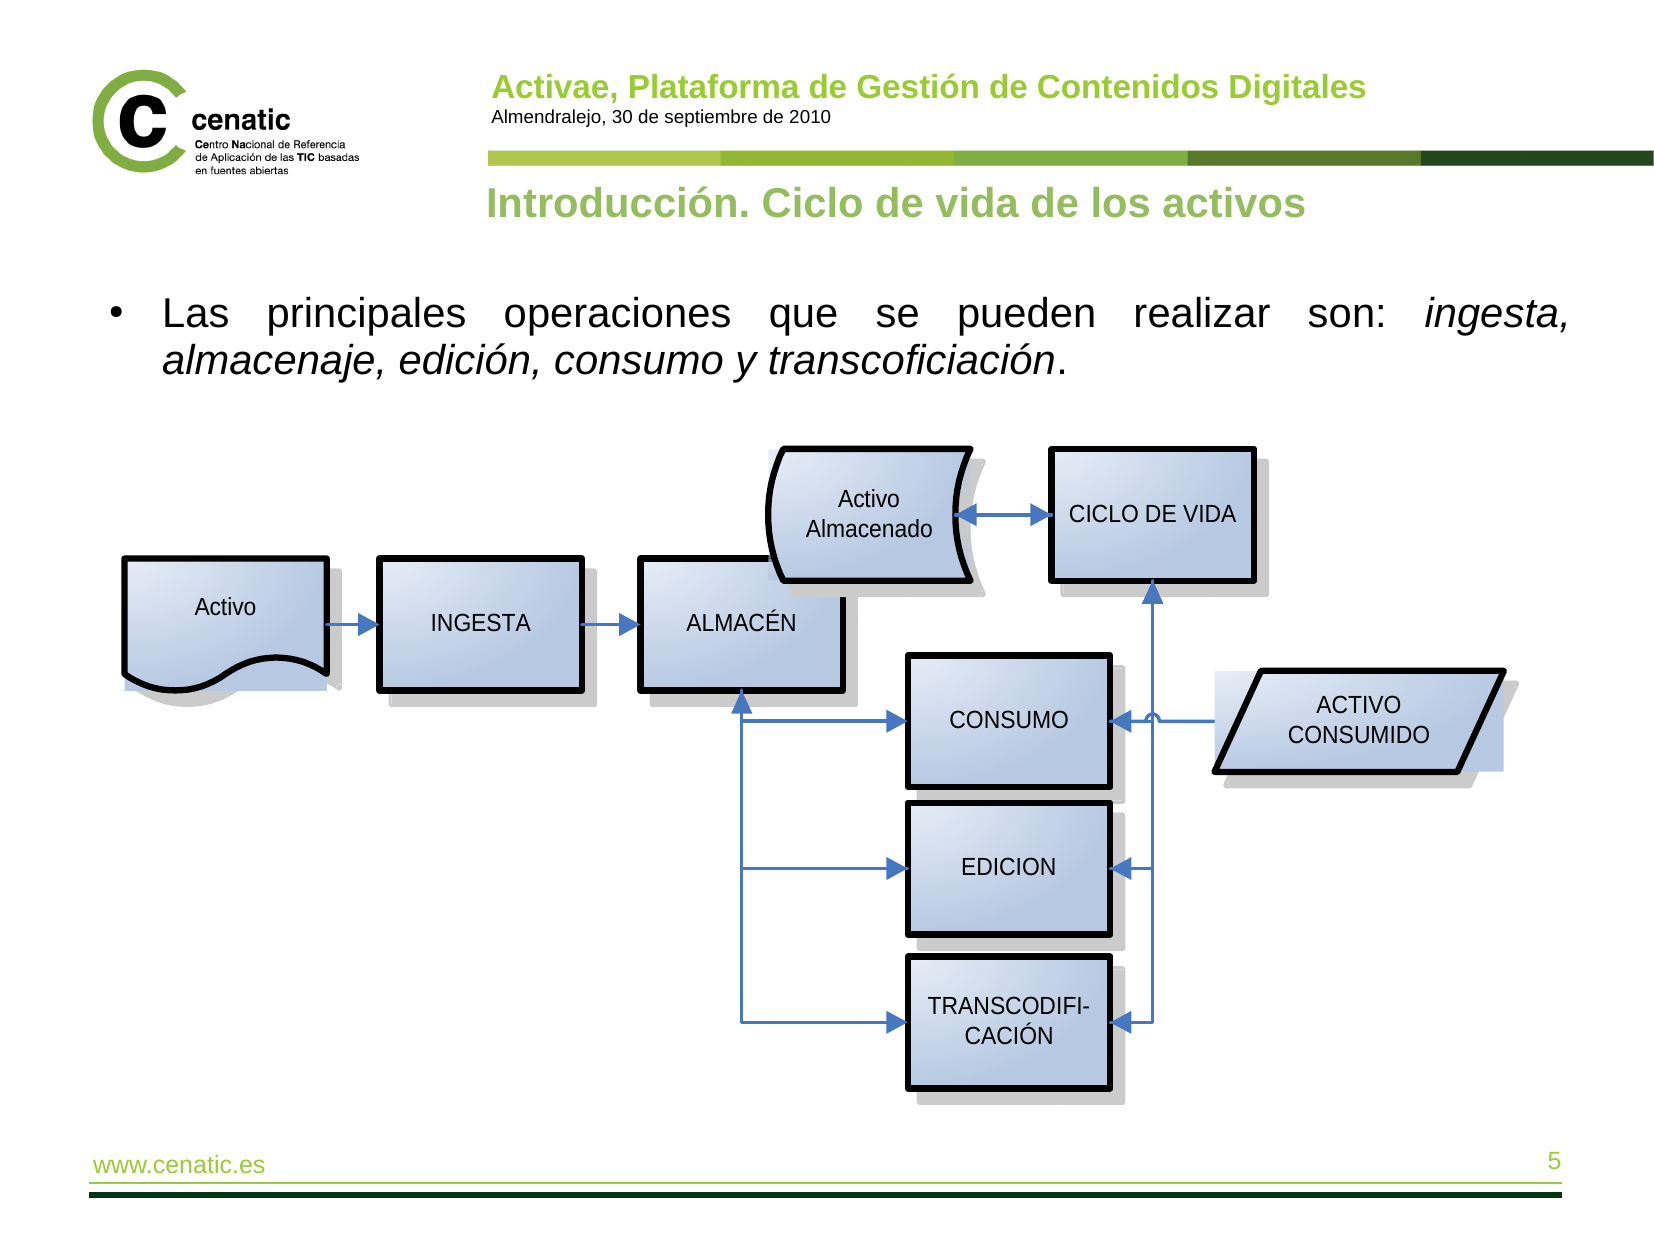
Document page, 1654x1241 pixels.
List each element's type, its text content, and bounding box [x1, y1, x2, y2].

chart [115, 438, 1526, 1112]
list Las principales operaciones que se pueden realizar son: ingesta, almacenaje, edición, consumo y transcoficiación. [91, 290, 1571, 1094]
picture [1, 4, 1654, 1228]
title Introducción. Ciclo de vida de los activos [486, 177, 1571, 228]
